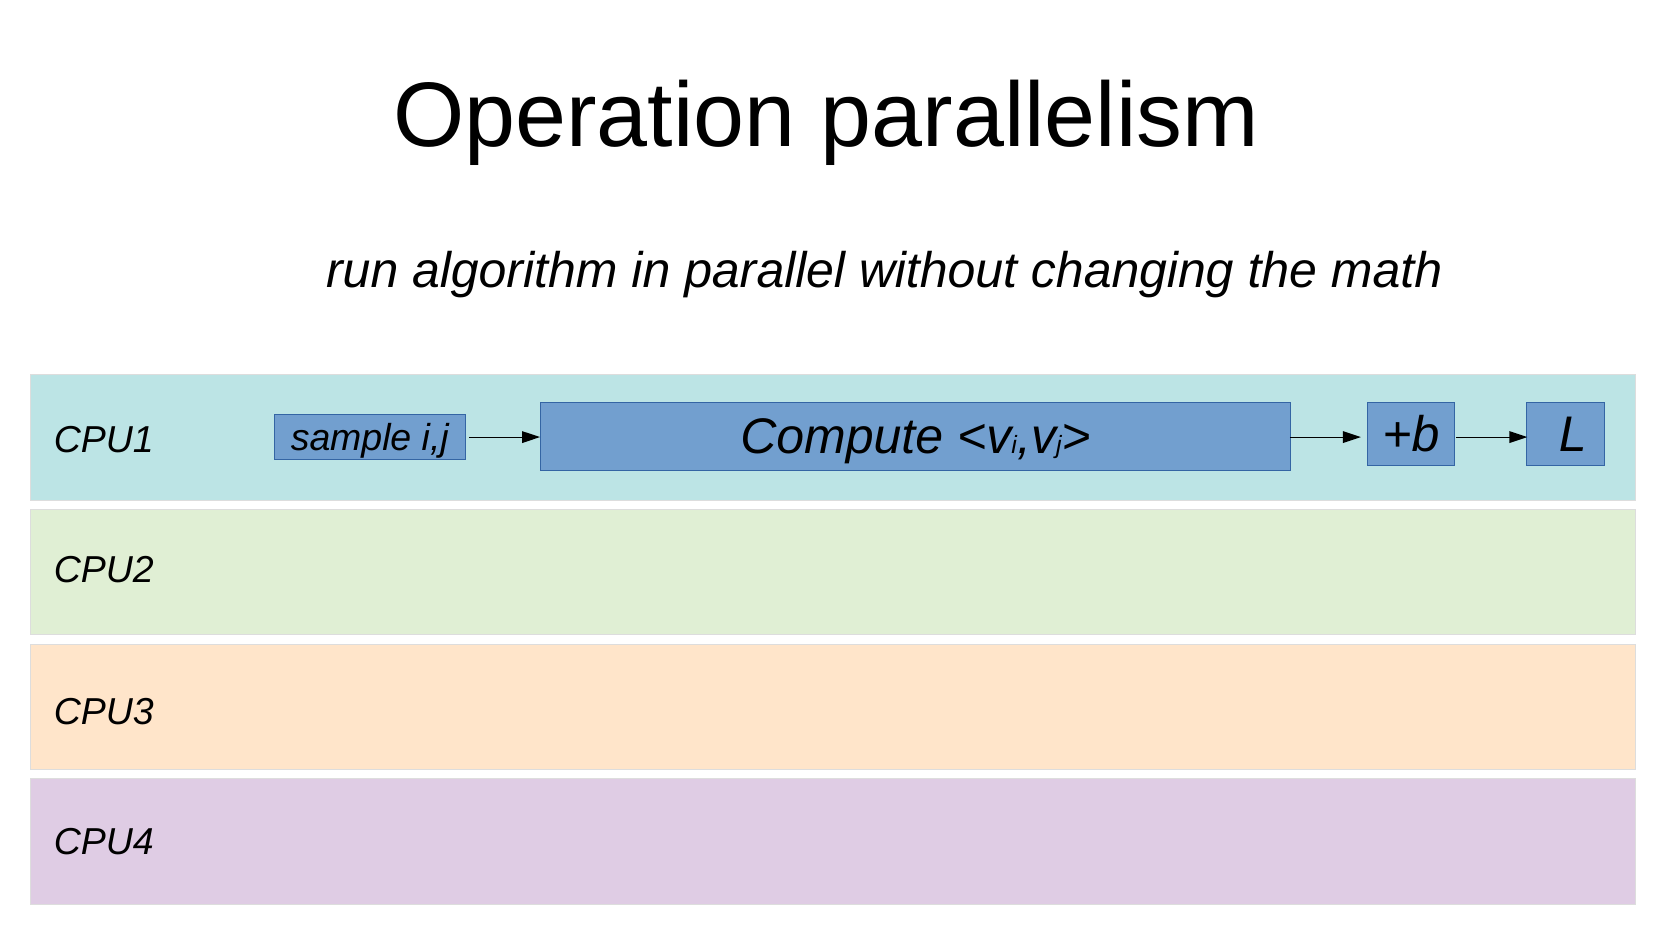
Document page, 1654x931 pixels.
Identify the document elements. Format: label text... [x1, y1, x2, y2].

text_box Compute <vi,vj> [540, 402, 1291, 471]
text_box [30, 509, 1636, 635]
text_box [30, 778, 1636, 905]
text_box CPU3 [39, 683, 190, 741]
text_box CPU2 [39, 541, 190, 599]
text_box L [1526, 402, 1605, 466]
text_box +b [1367, 402, 1455, 466]
text_box CPU4 [39, 813, 190, 871]
text_box sample i,j [274, 414, 466, 460]
text_box [30, 644, 1636, 770]
text_box [30, 374, 1636, 501]
title Operation parallelism [82, 37, 1571, 193]
text_box CPU1 [39, 411, 190, 469]
text_box run algorithm in parallel without changing the math [311, 234, 1510, 362]
